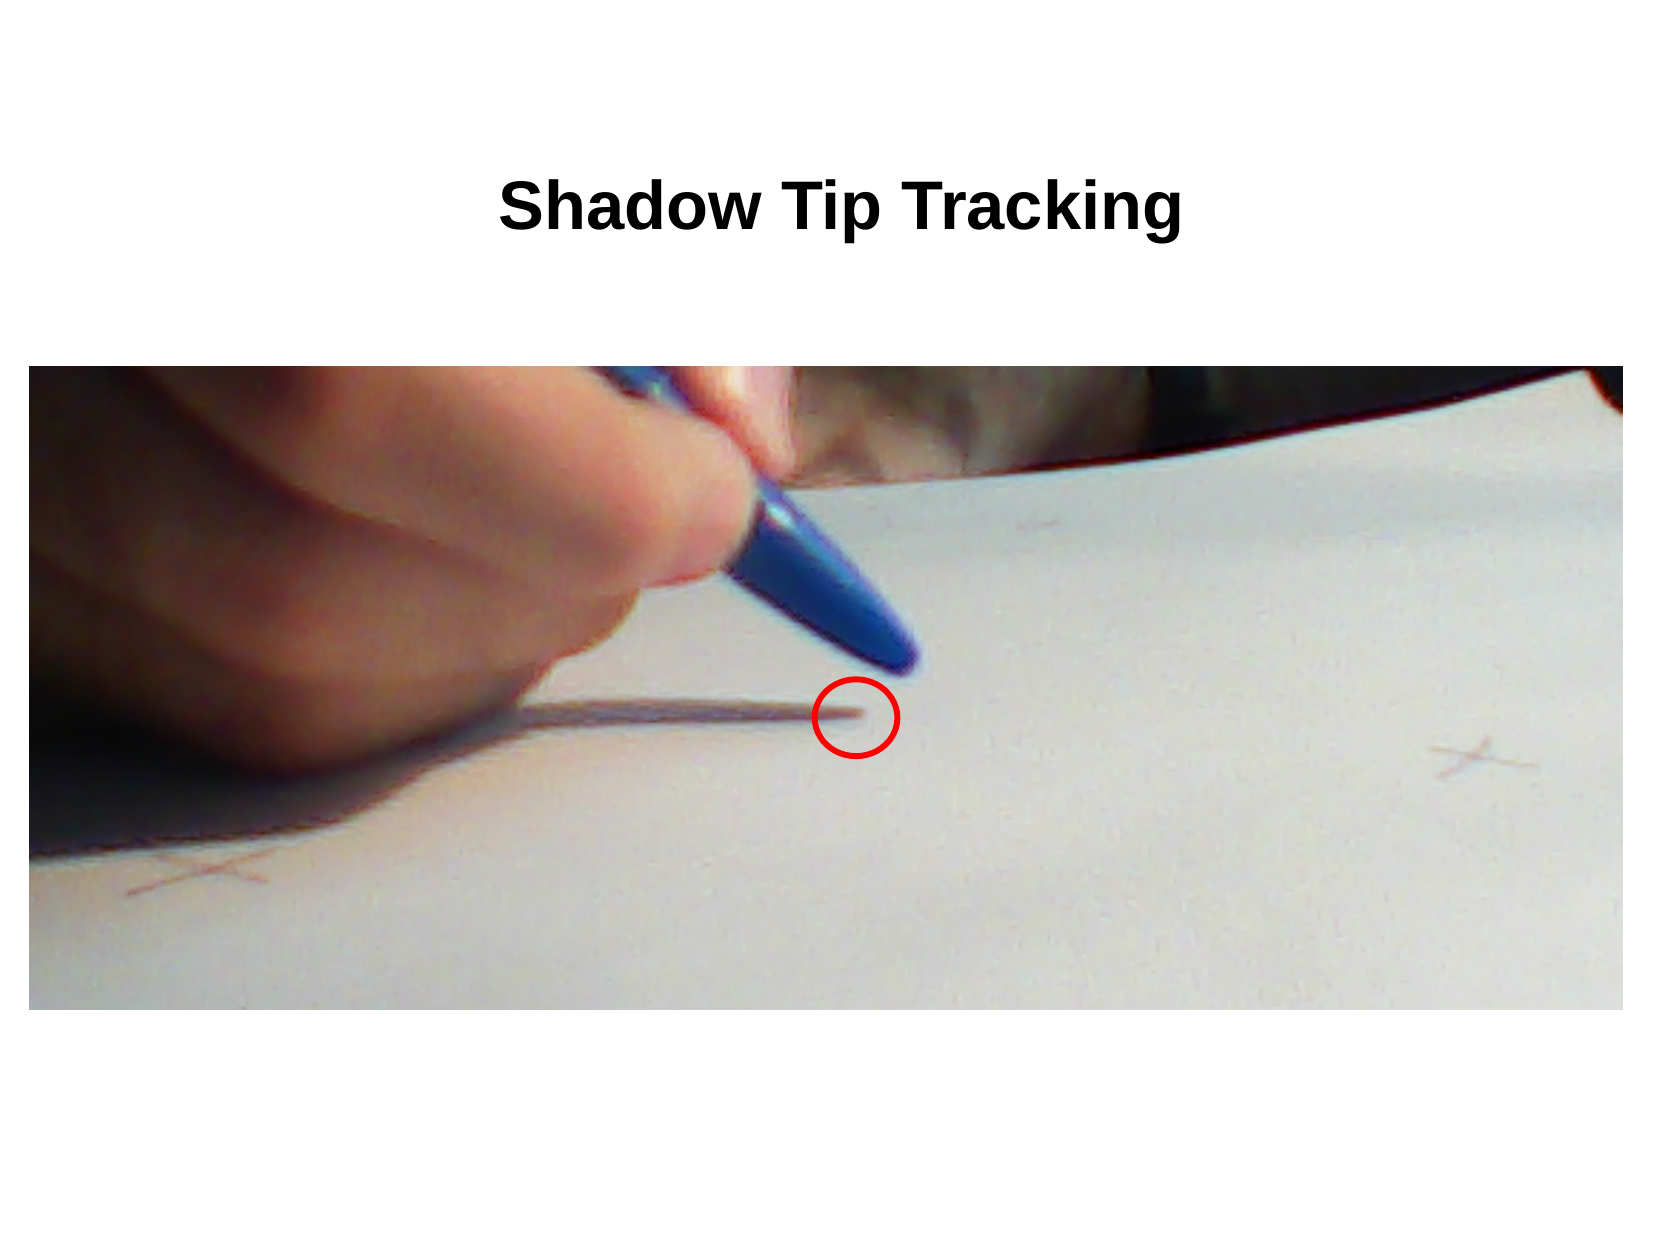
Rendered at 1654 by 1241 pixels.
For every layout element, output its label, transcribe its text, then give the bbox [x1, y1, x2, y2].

picture [29, 366, 1623, 1010]
text_box Shadow Tip Tracking [484, 159, 1223, 252]
